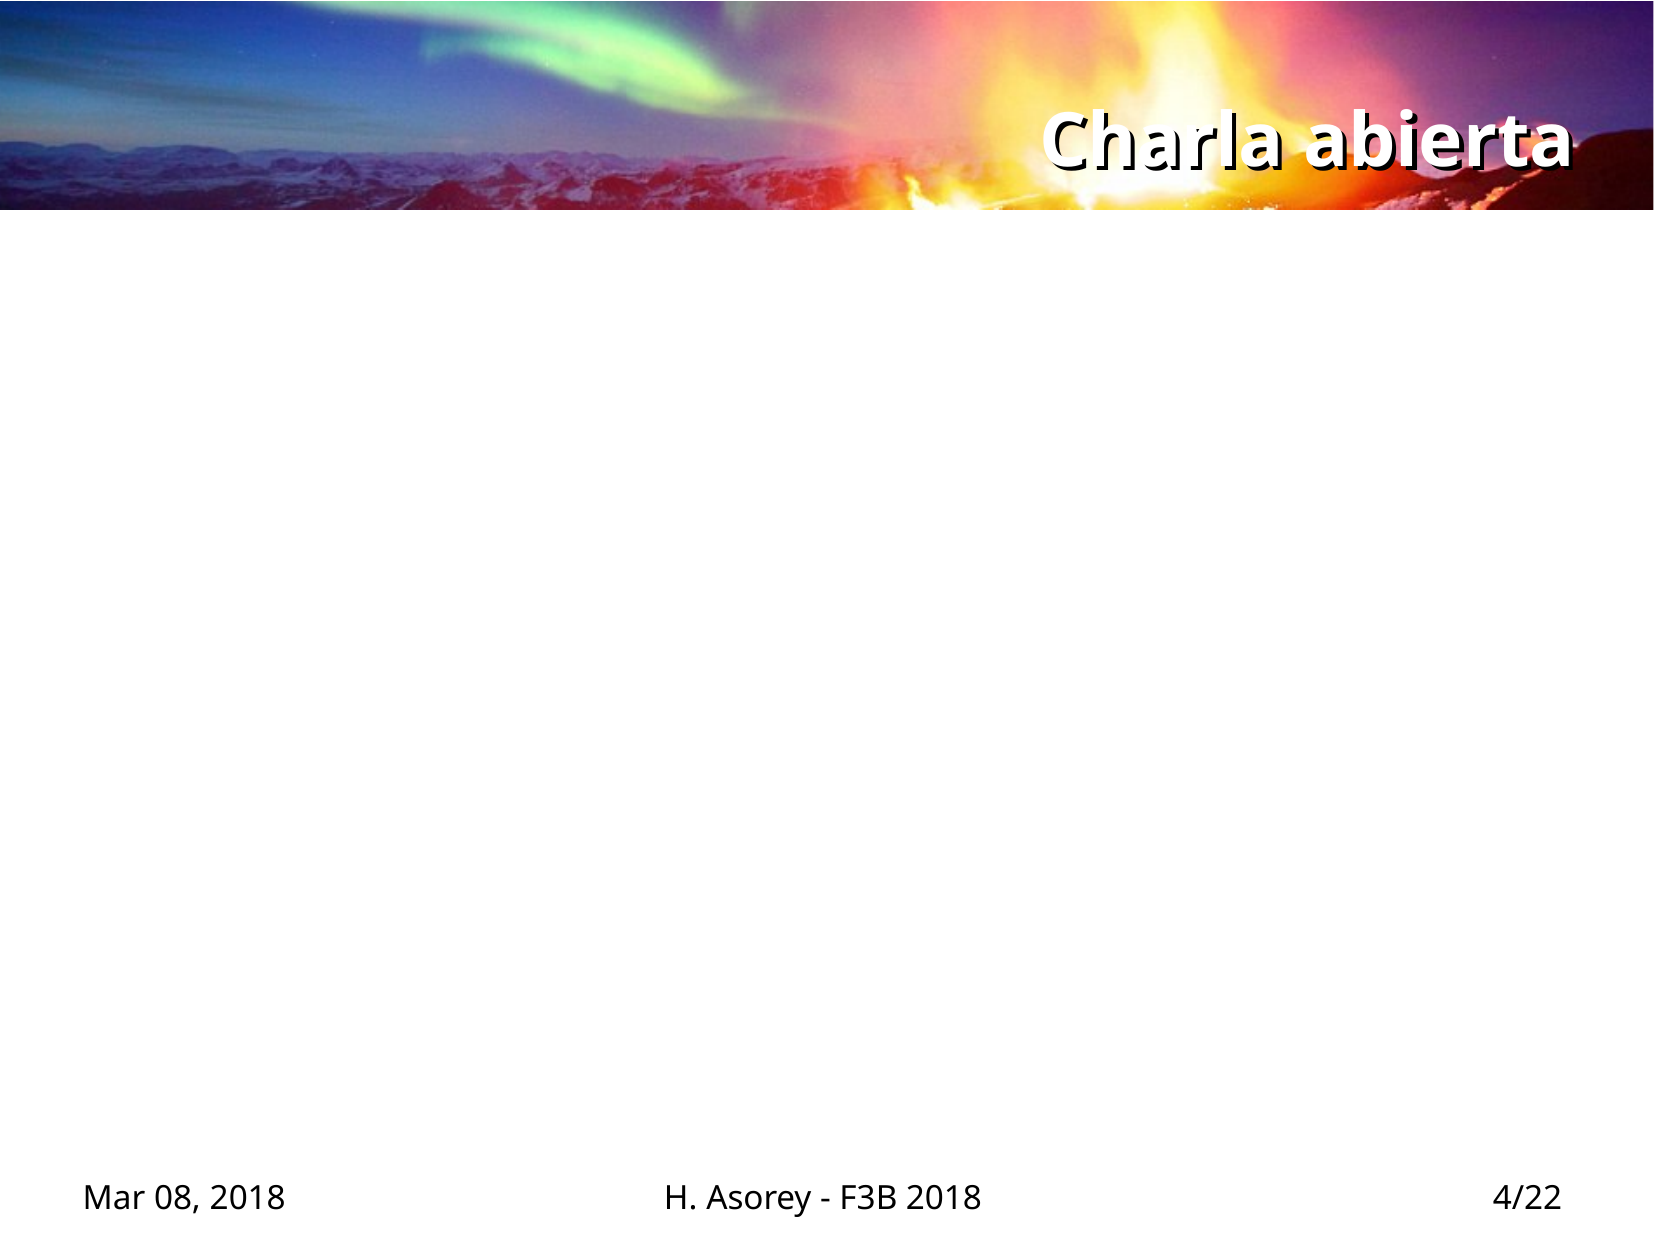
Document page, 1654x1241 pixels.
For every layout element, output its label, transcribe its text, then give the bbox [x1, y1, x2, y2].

title Charla abierta [86, 49, 1576, 226]
picture [0, 1, 1654, 210]
